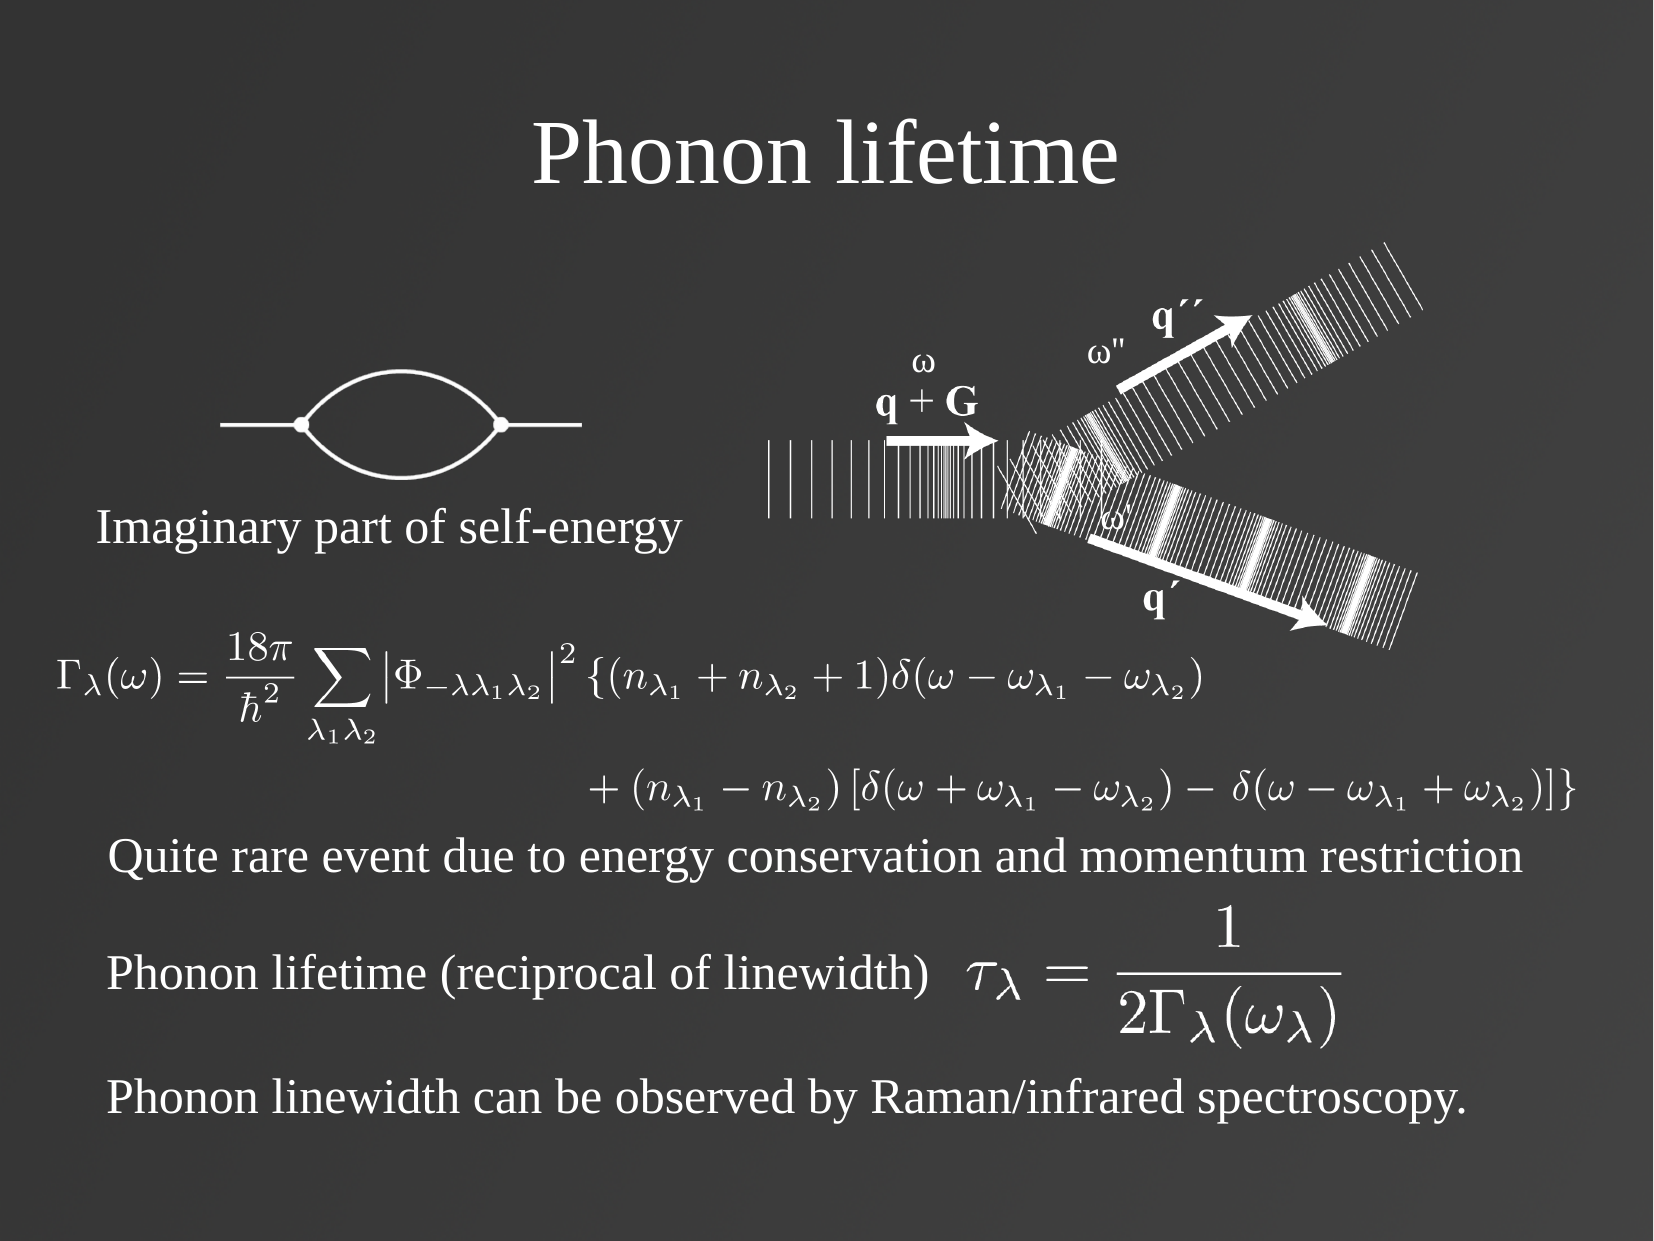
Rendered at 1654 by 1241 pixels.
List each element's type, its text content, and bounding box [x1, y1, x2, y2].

text_box ω' [1085, 488, 1147, 545]
text_box Quite rare event due to energy conservation and momentum restriction [93, 820, 1538, 891]
text_box Phonon linewidth can be observed by Raman/infrared spectroscopy. [91, 1061, 1482, 1132]
text_box ω'' [1072, 322, 1141, 379]
title Phonon lifetime [82, 49, 1571, 257]
text_box ω [896, 331, 951, 388]
text_box Phonon lifetime (reciprocal of linewidth) [91, 937, 944, 1008]
text_box Imaginary part of self-energy [80, 491, 698, 562]
picture [0, 0, 1654, 1241]
